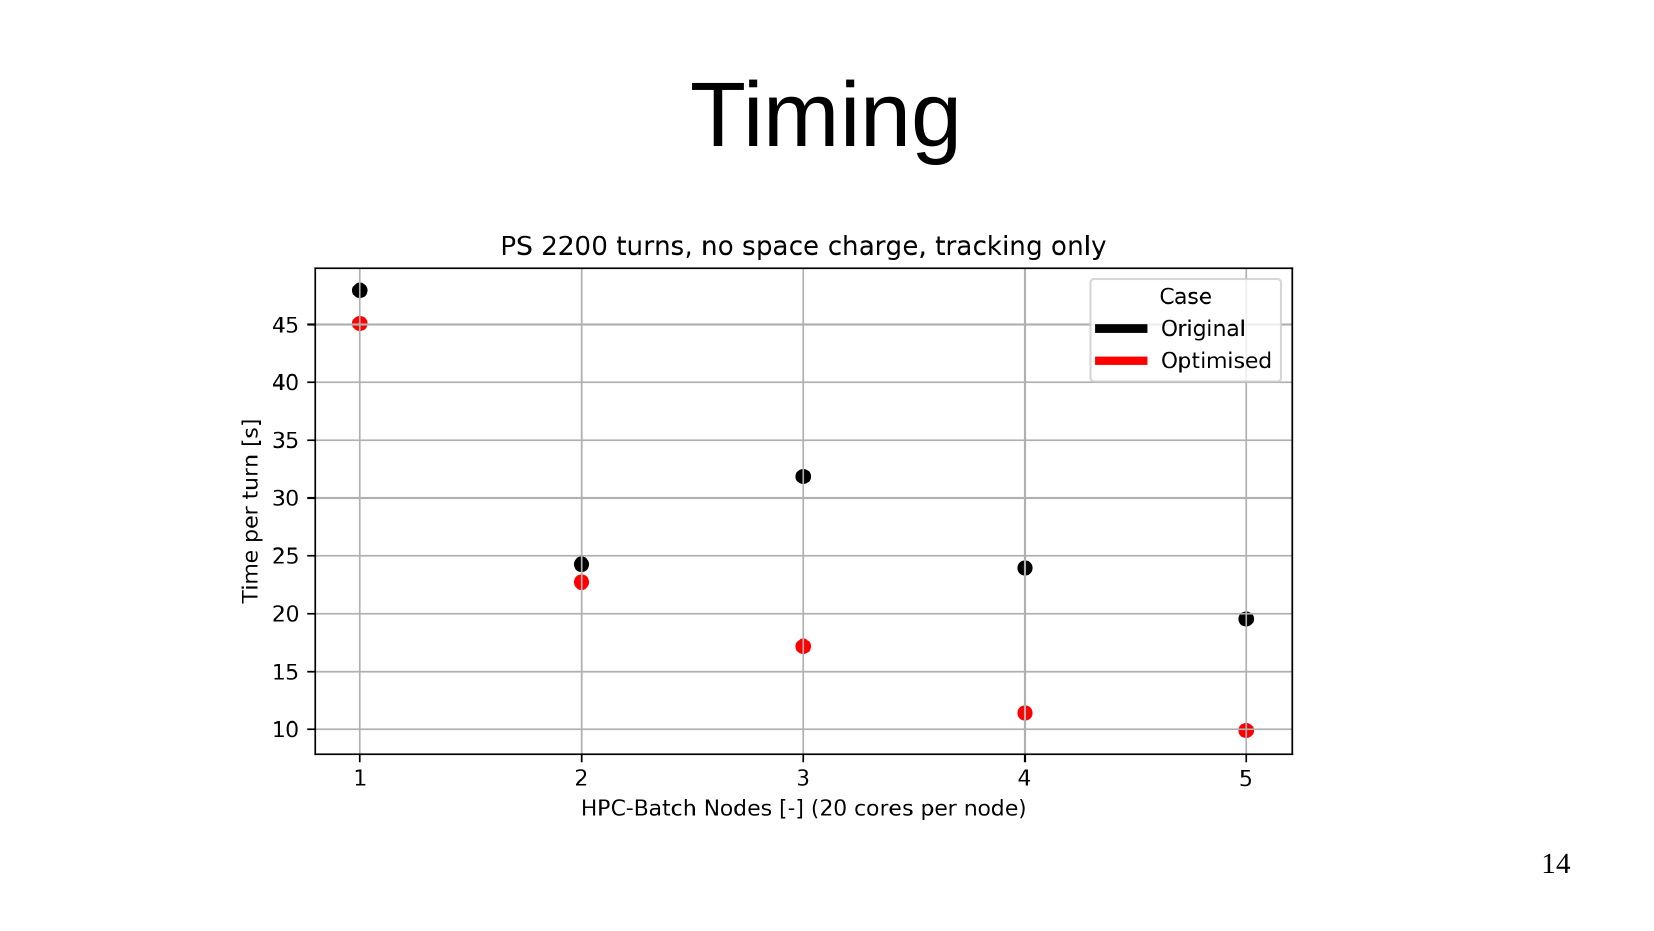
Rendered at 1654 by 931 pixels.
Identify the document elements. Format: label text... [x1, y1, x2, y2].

title Timing [82, 37, 1571, 193]
picture [157, 192, 1418, 823]
